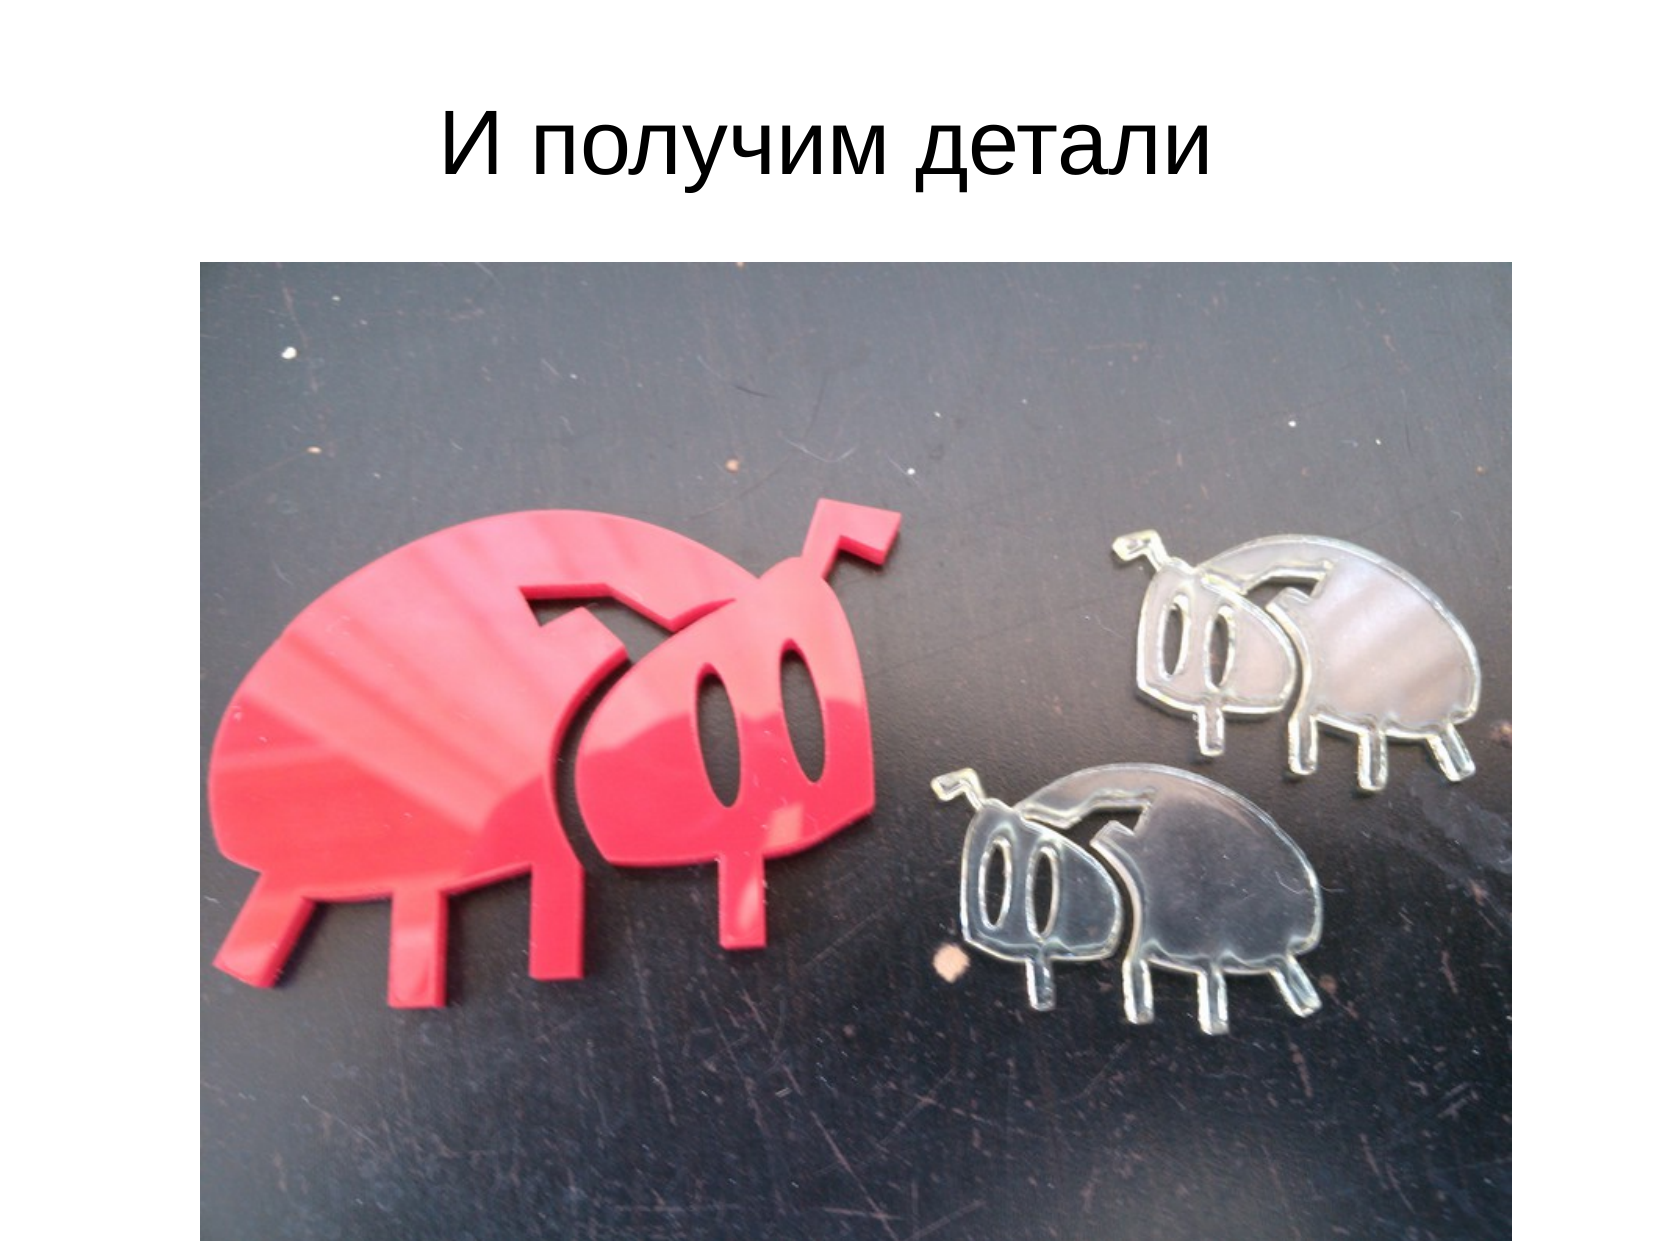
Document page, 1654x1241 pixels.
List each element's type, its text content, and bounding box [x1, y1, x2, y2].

title И получим детали [82, 49, 1571, 237]
picture [200, 262, 1512, 1241]
